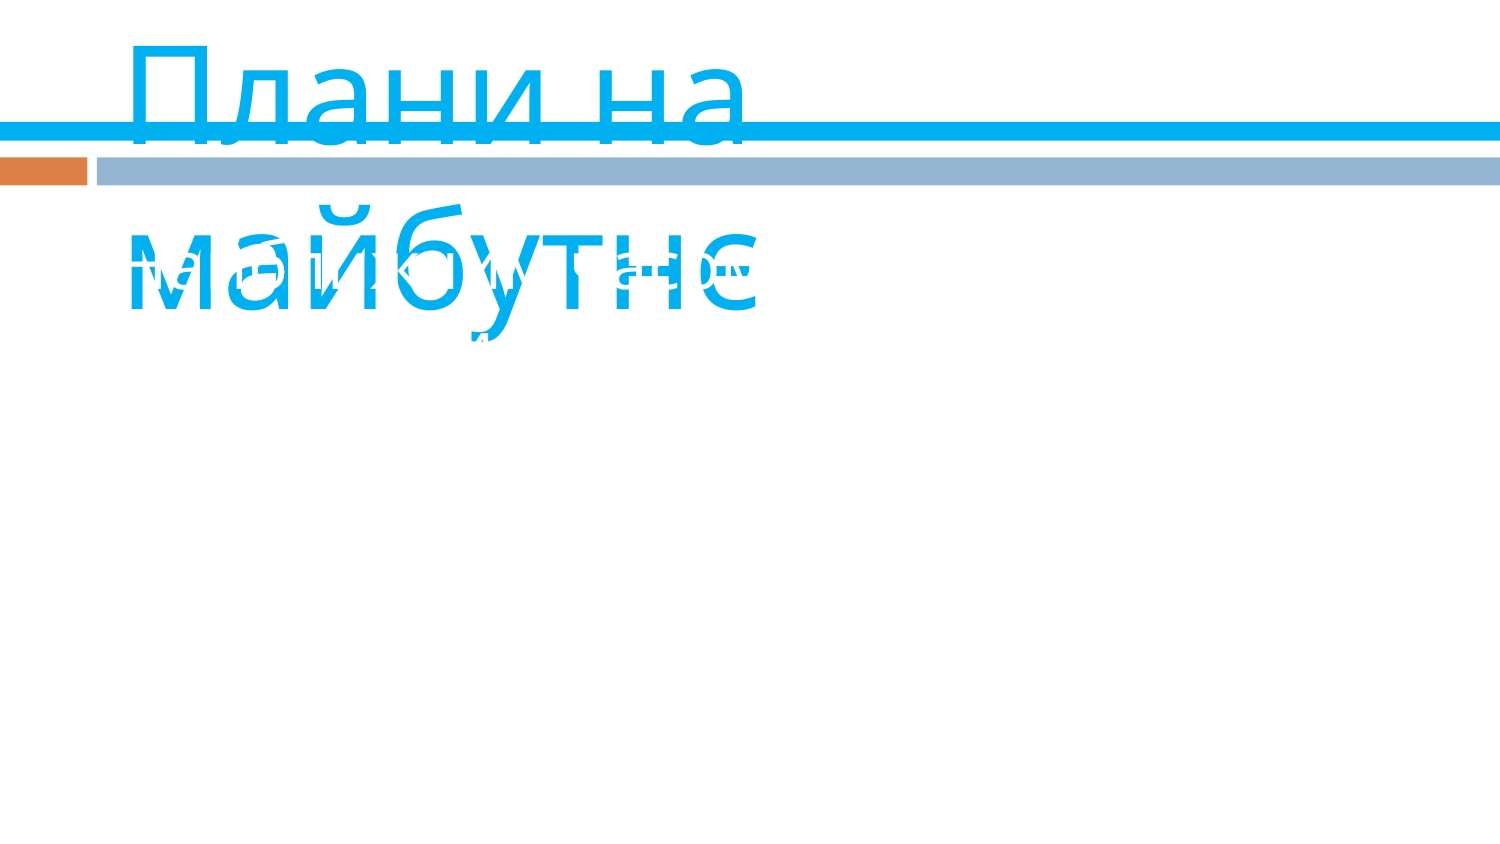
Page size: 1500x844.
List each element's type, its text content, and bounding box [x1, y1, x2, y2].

text_box [0, 121, 1500, 141]
title Плани на майбутнє [105, 0, 1443, 121]
text_box Найближчим часом я планую розширити асортимент товарів, зробити дизайн зрозумілішим і сучаснішим та переробити інформаційне меню і категорію відгуків від покупців. Окрім цього, планую перейти на коротший домен: shop.mambo.in.ua [104, 215, 1442, 844]
